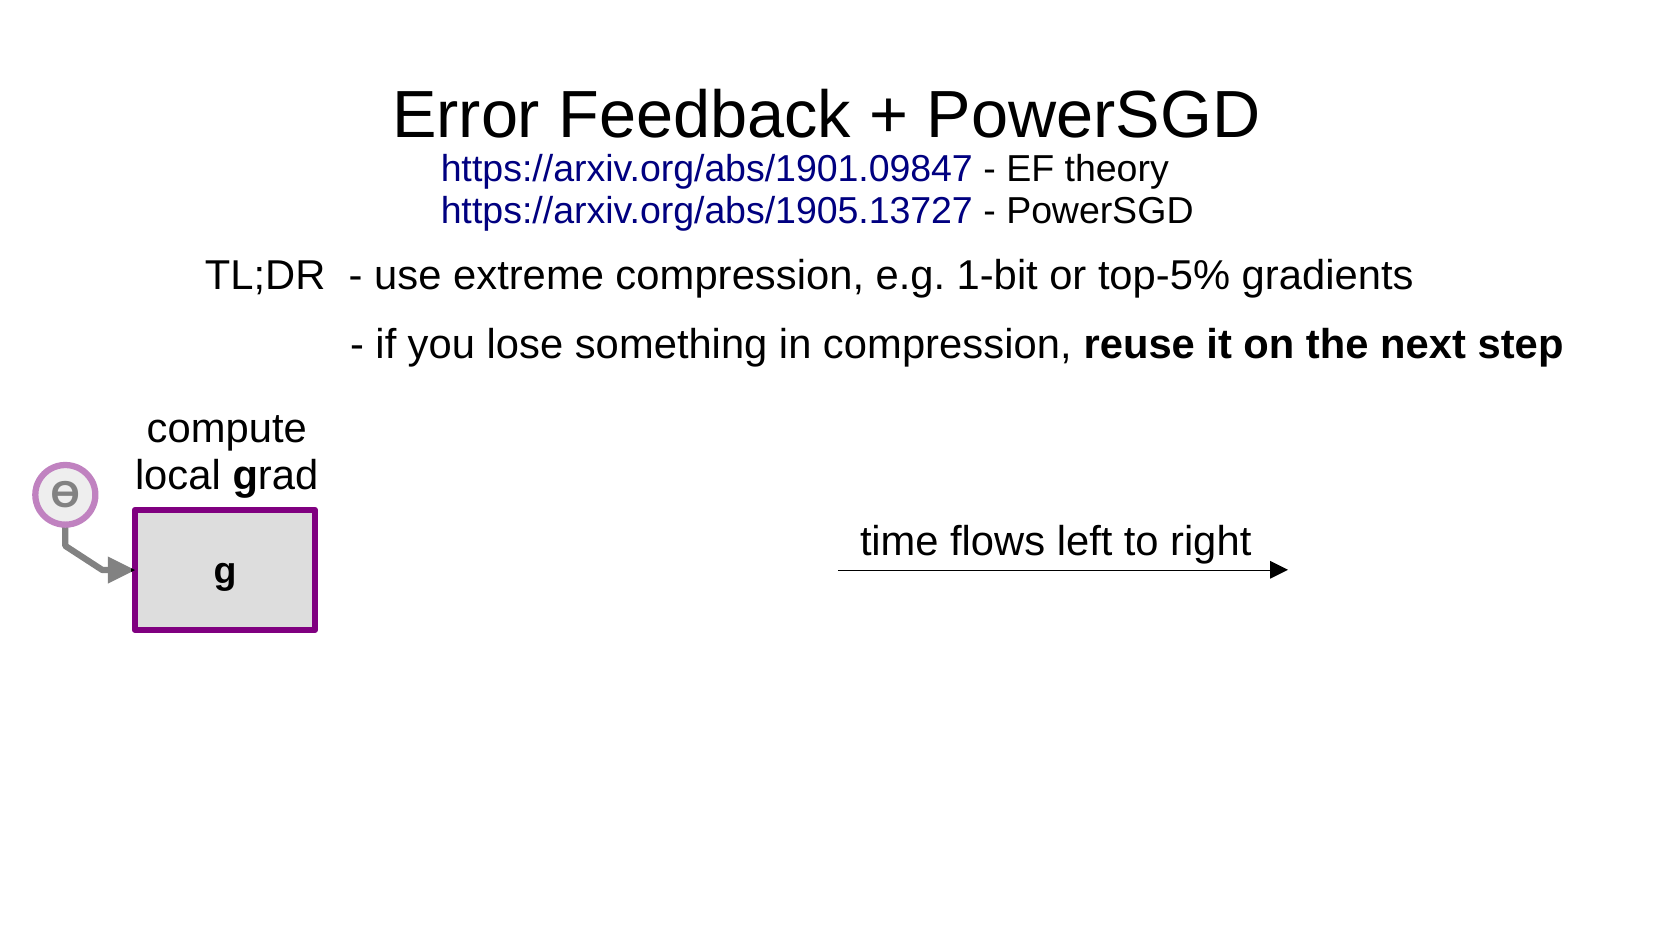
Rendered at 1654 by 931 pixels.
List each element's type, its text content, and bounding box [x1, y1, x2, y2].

text_box [25, 435, 131, 601]
text_box time flows left to right [845, 510, 1411, 619]
text_box https://arxiv.org/abs/1901.09847 - EF theory https://arxiv.org/abs/1905.13727 - PowerSGD [426, 139, 1224, 239]
text_box TL;DR - use extreme compression, e.g. 1-bit or top-5% gradients - if you lose something in compression, reuse it on the next step [190, 244, 1654, 427]
text_box g [135, 510, 316, 631]
title Error Feedback + PowerSGD [82, 37, 1571, 193]
text_box compute local grad [35, 397, 419, 506]
